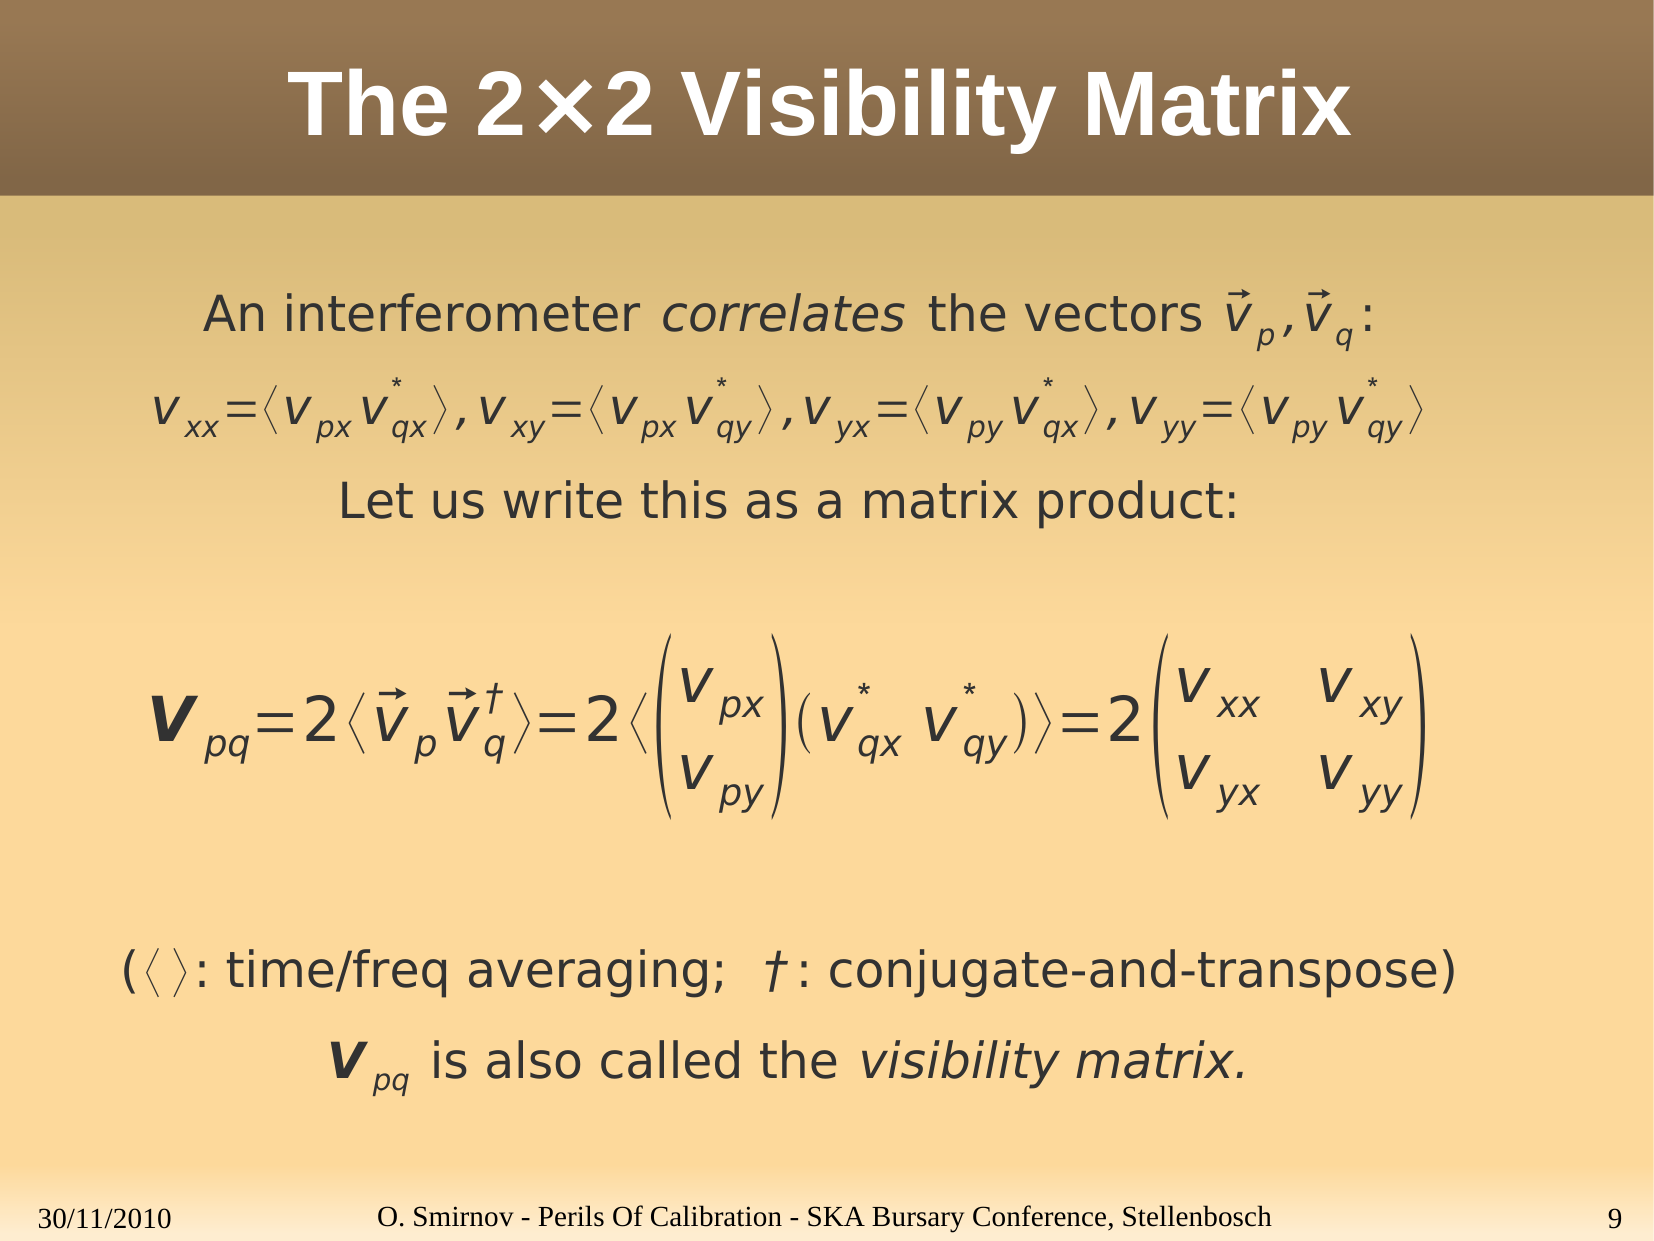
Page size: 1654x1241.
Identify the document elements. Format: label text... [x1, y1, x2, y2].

picture [0, 0, 1654, 1241]
chart [114, 262, 1463, 1241]
title The 2×2 Visibility Matrix [76, 0, 1565, 208]
